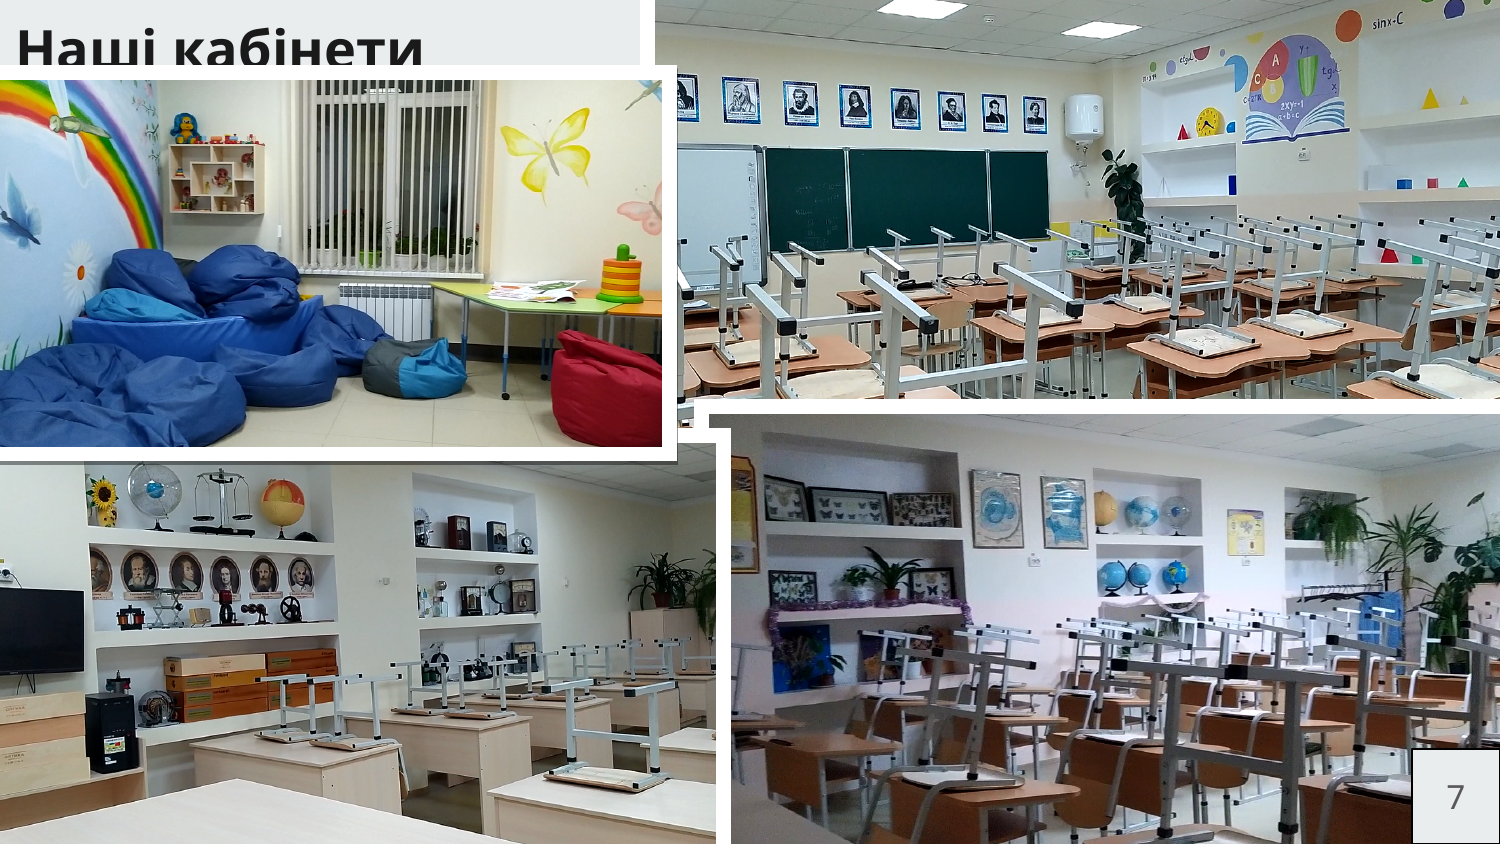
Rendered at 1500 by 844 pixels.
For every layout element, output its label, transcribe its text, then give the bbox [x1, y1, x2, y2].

text_box 7 [1412, 748, 1500, 844]
title Наші кабінети [0, 0, 1262, 88]
picture [677, 0, 1500, 428]
picture [708, 413, 1500, 844]
picture [0, 443, 716, 844]
picture [0, 79, 663, 447]
